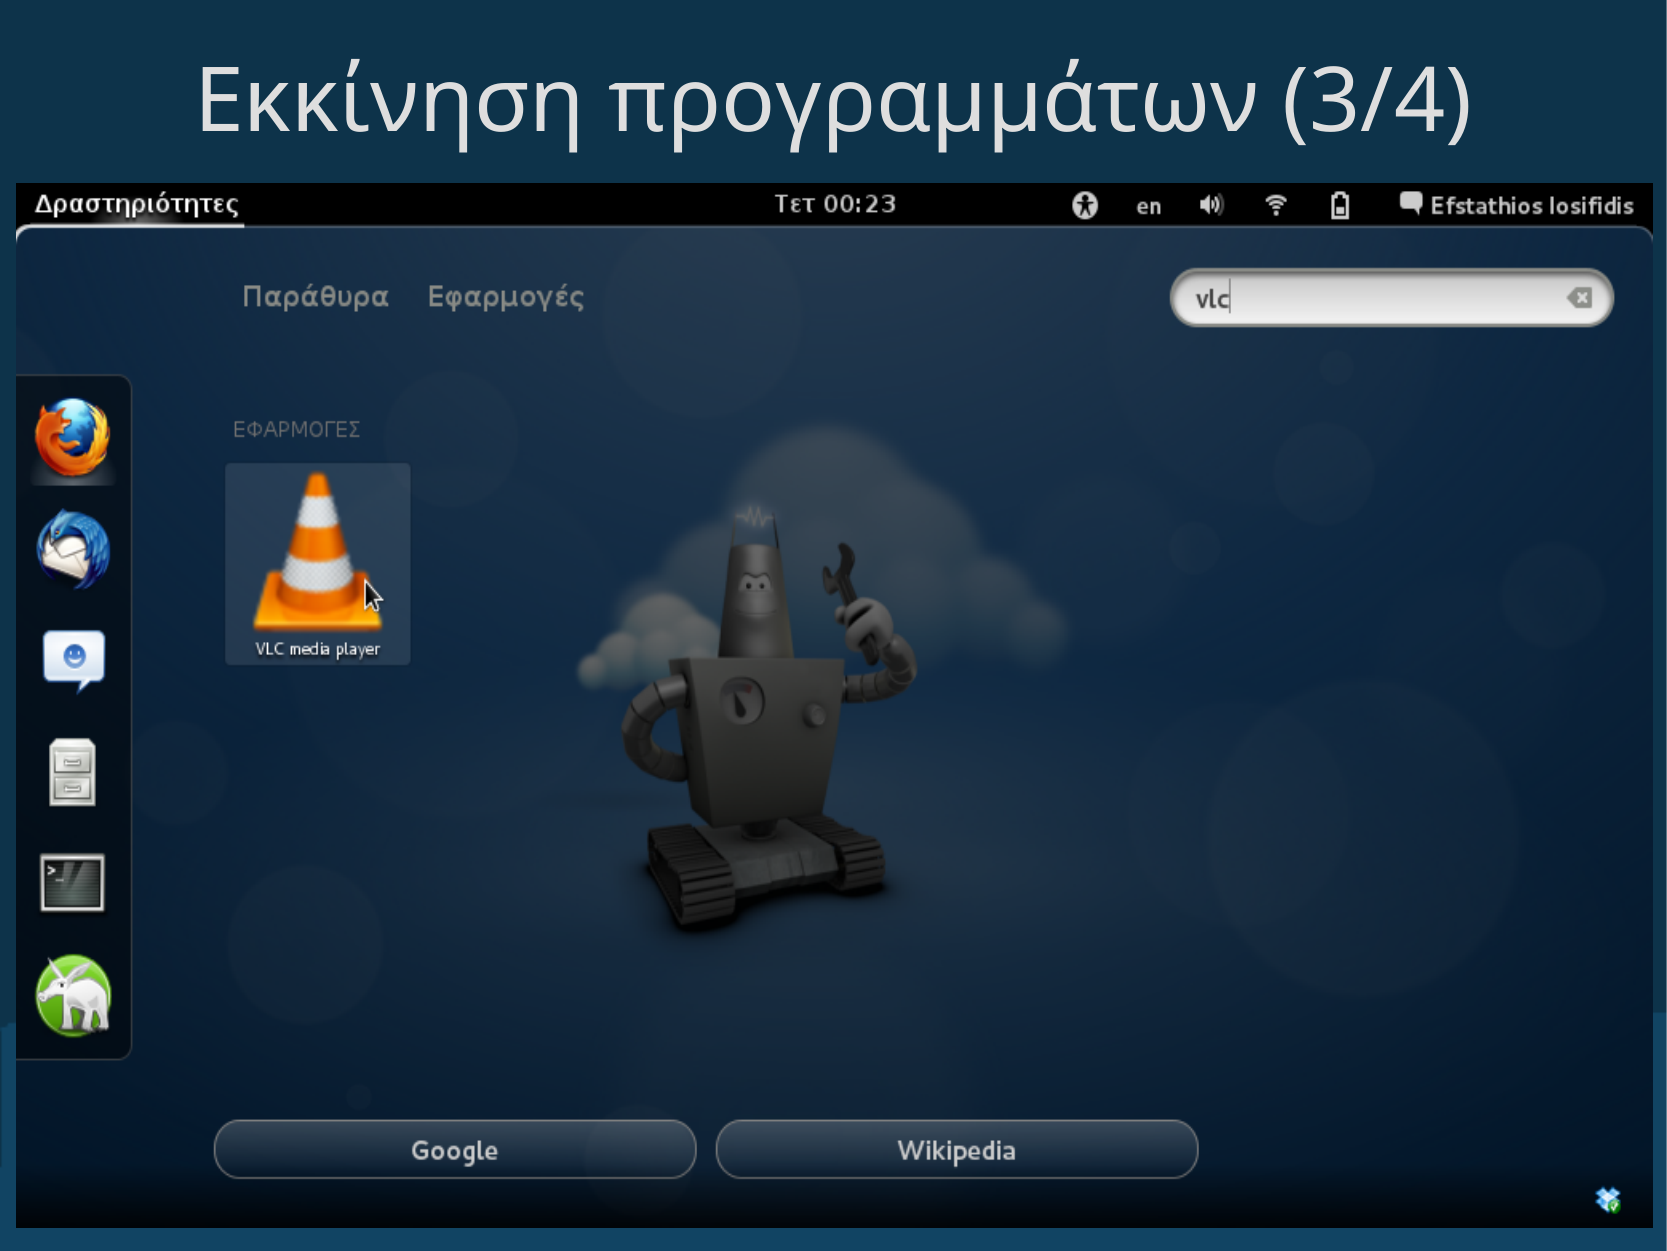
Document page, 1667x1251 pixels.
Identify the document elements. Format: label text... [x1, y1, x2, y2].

title Εκκίνηση προγραμμάτων (3/4) [40, 50, 1627, 183]
picture [0, 0, 1667, 1251]
